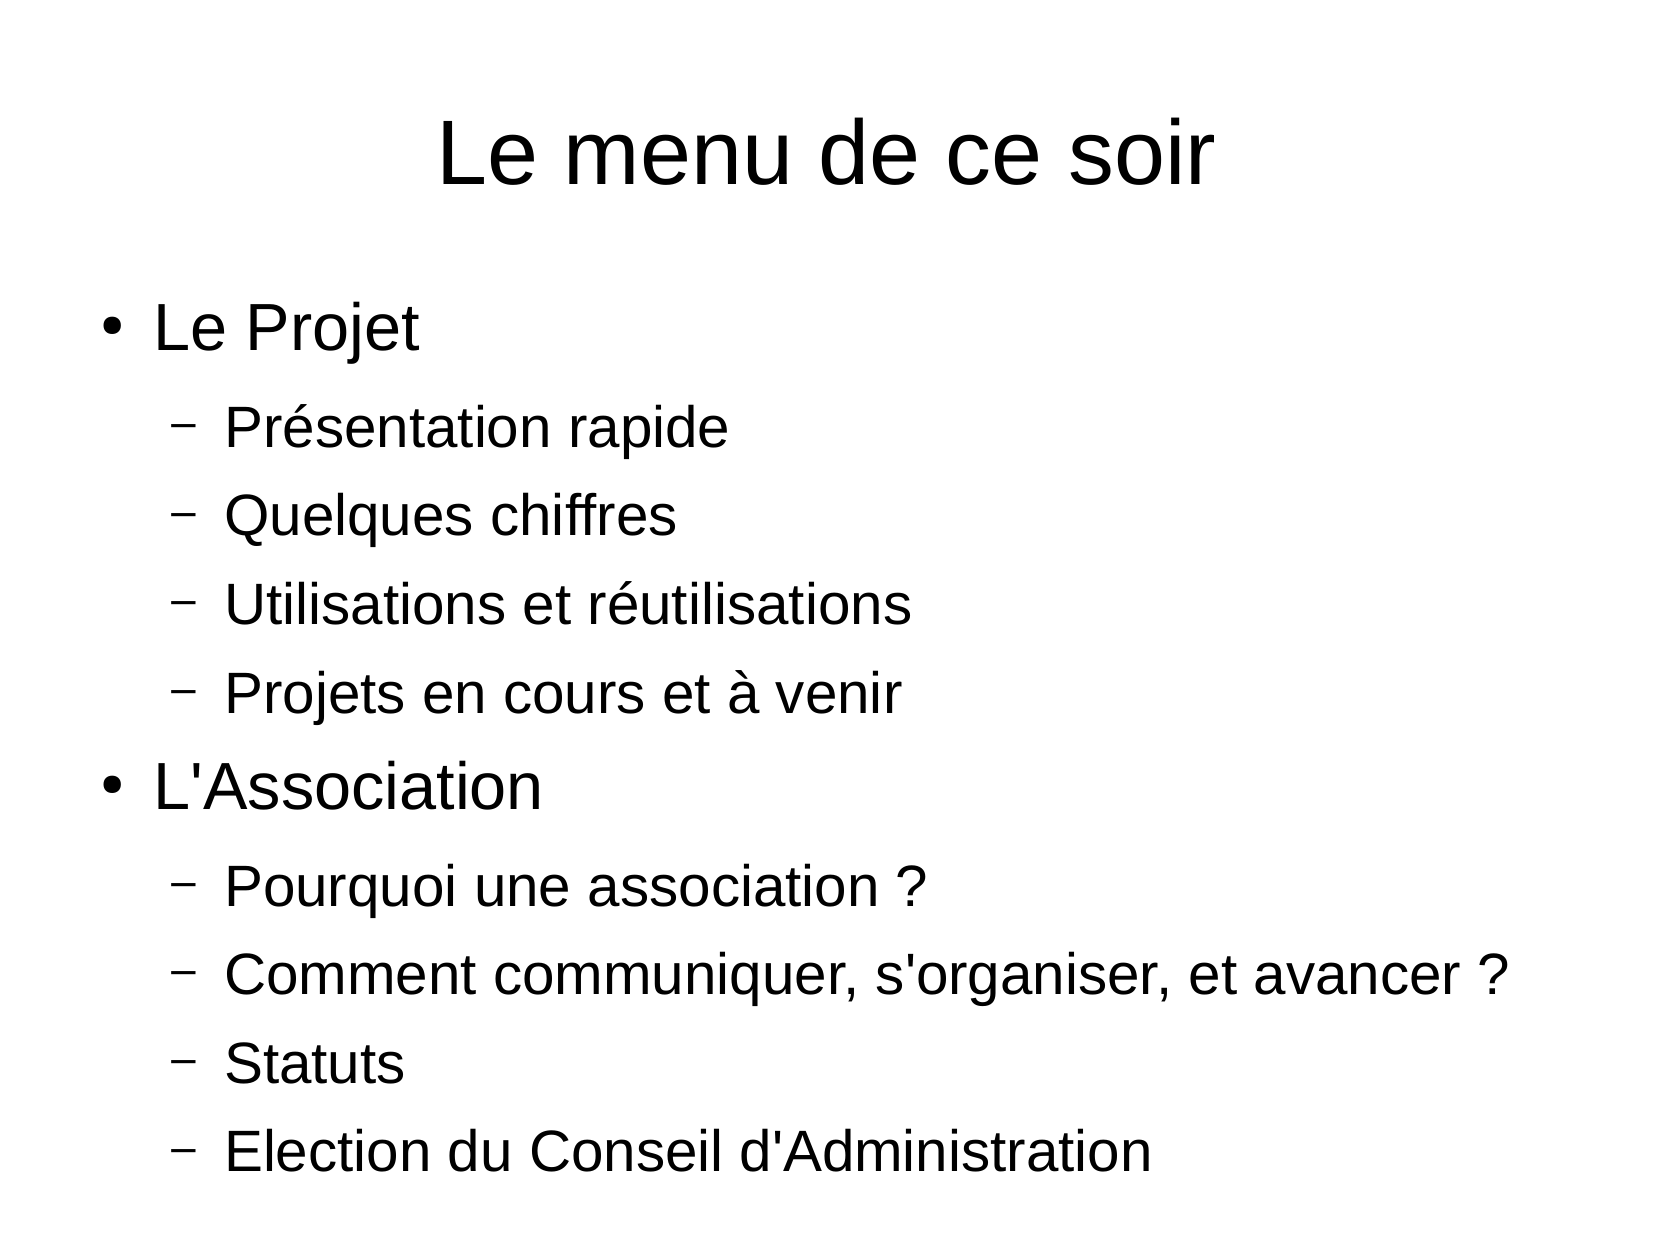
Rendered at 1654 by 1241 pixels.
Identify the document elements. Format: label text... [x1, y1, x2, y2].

list Le Projet Présentation rapide Quelques chiffres Utilisations et réutilisations Projets en cours et à venir L'Association Pourquoi une association ? Comment communiquer, s'organiser, et avancer ? Statuts Election du Conseil d'Administration [82, 290, 1571, 1241]
title Le menu de ce soir [82, 49, 1571, 257]
